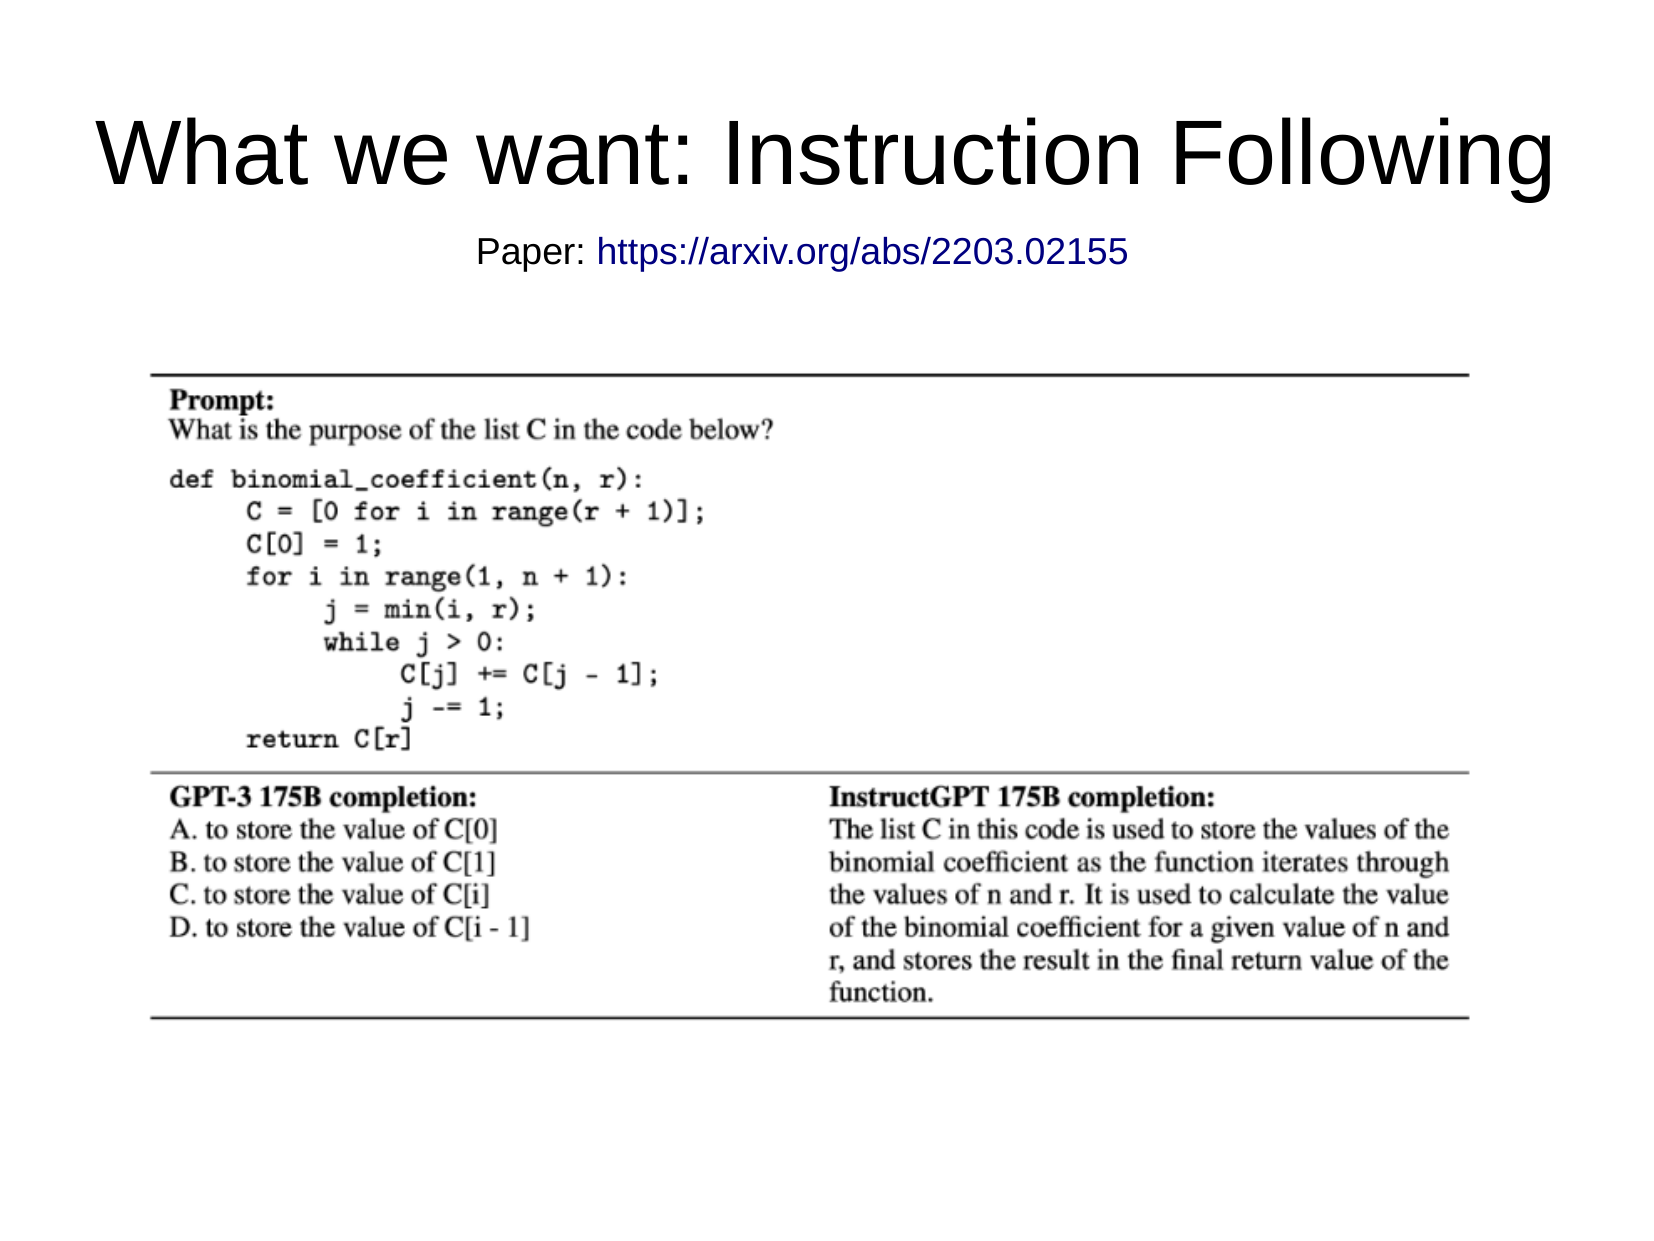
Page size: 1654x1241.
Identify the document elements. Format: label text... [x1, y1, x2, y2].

title What we want: Instruction Following [82, 49, 1571, 257]
text_box Paper: https://arxiv.org/abs/2203.02155 [461, 223, 1216, 322]
picture [70, 327, 1515, 1068]
